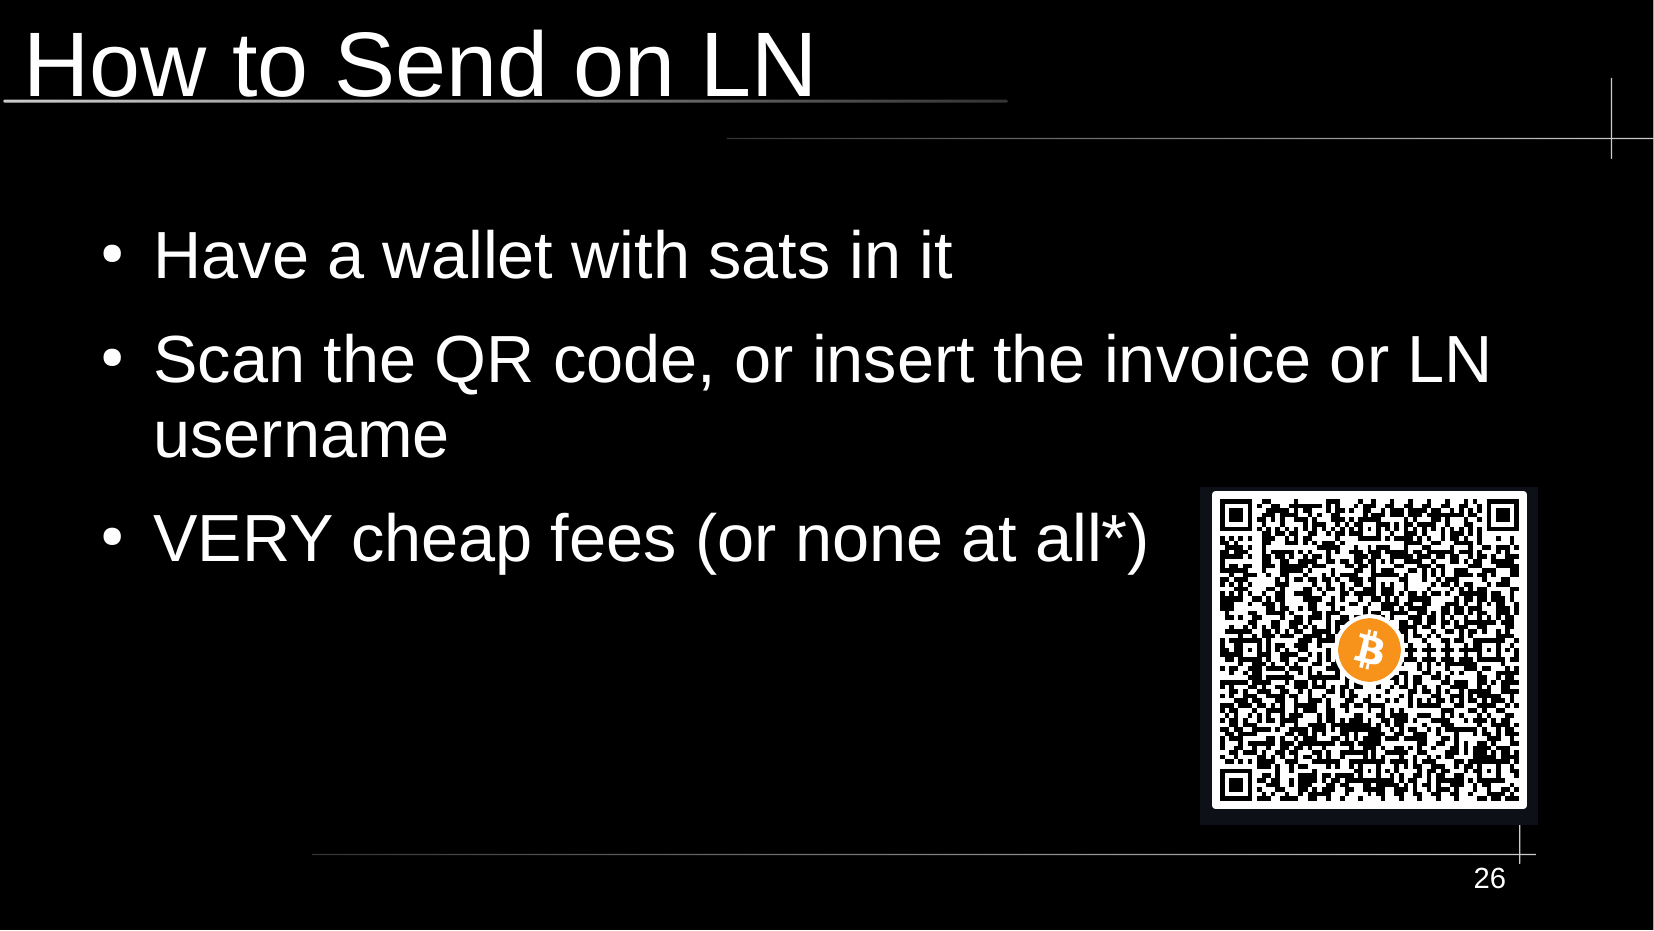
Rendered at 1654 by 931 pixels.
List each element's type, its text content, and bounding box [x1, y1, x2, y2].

list Have a wallet with sats in it Scan the QR code, or insert the invoice or LN username VERY cheap fees (or none at all*) [82, 217, 1571, 758]
title How to Send on LN [23, 11, 1589, 119]
picture [1200, 487, 1538, 826]
